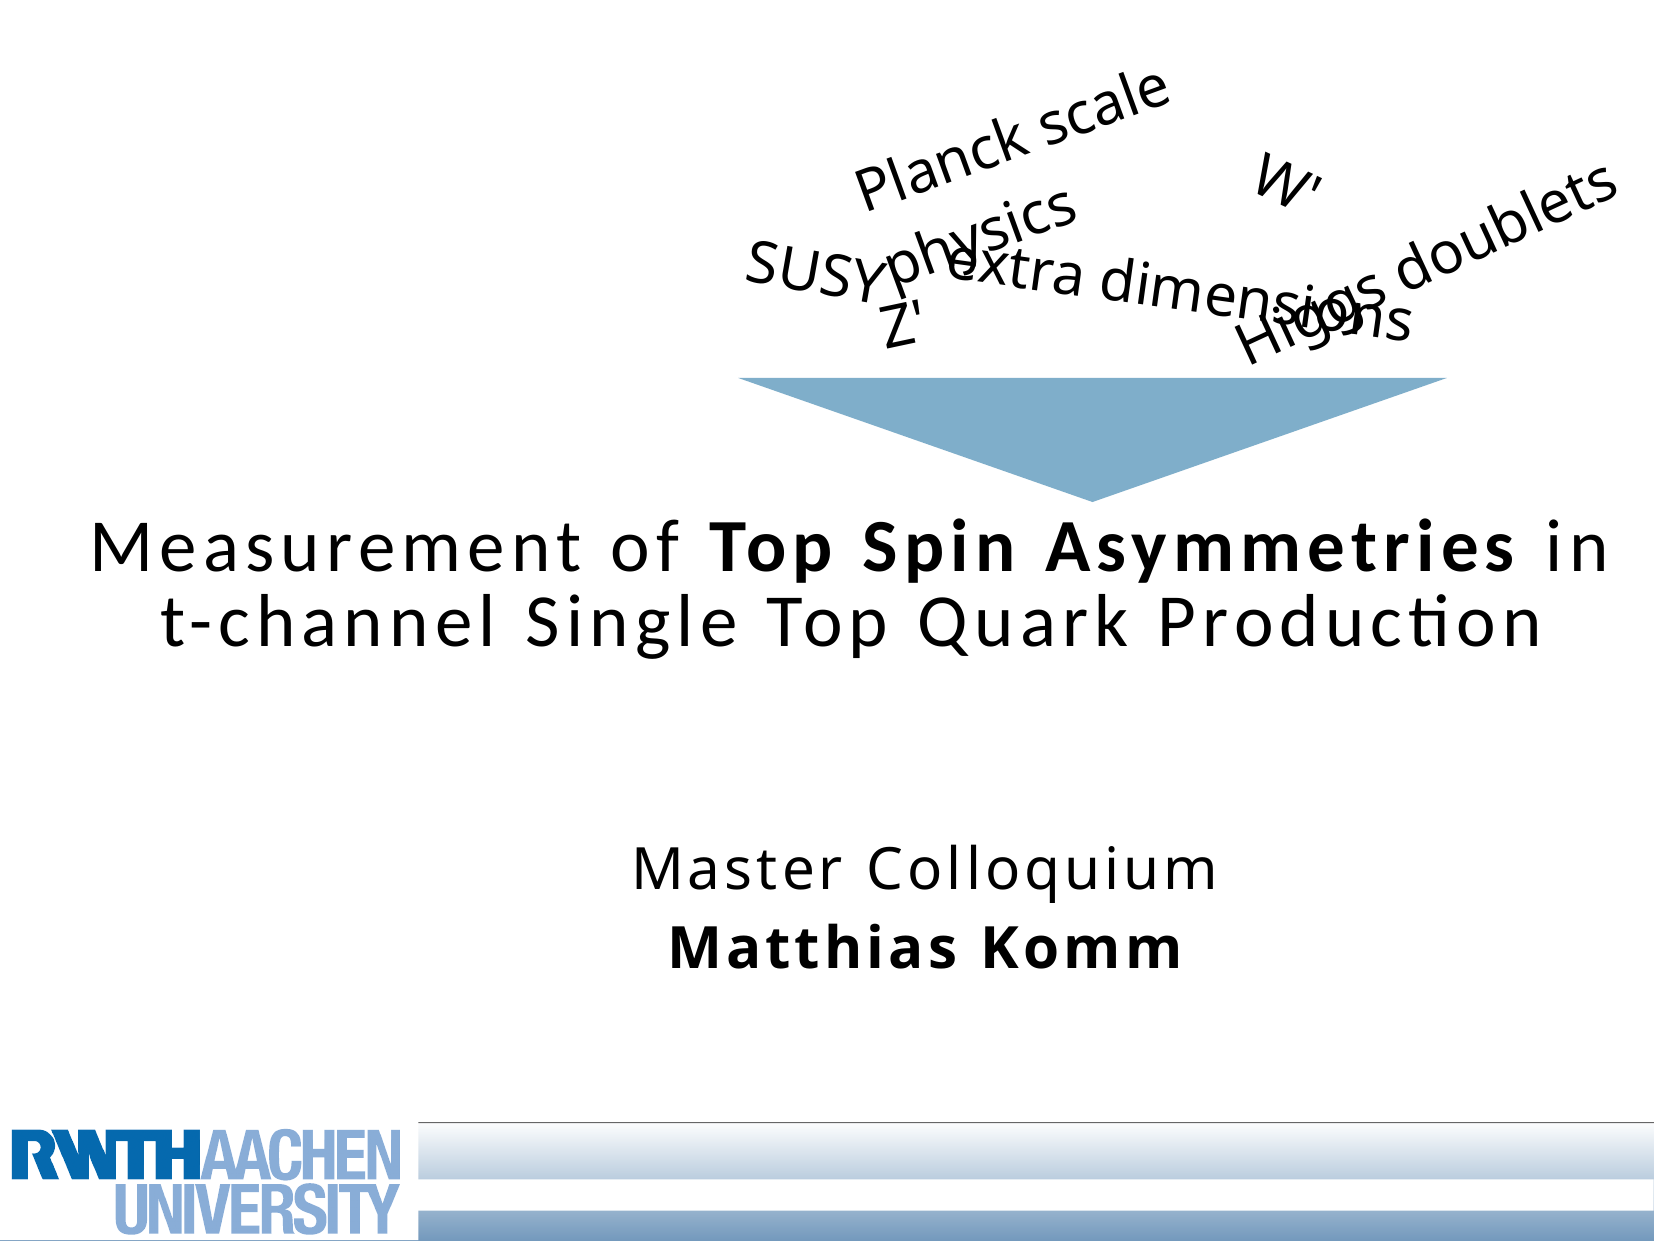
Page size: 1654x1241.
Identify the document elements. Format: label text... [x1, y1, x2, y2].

text_box Z' [856, 276, 934, 370]
text_box extra dimensions [927, 206, 1258, 334]
text_box Planck scale physics [827, 17, 1232, 236]
picture [1, 1112, 411, 1235]
text_box Measurement of Top Spin Asymmetries in t-channel Single Top Quark Production [75, 507, 1630, 707]
text_box [0, 1092, 419, 1241]
text_box W' [1226, 120, 1330, 231]
text_box Master Colloquium Matthias Komm [616, 819, 1034, 1093]
text_box SUSY [726, 209, 873, 320]
text_box Z' [899, 271, 914, 279]
text_box Higgs doublets [1205, 190, 1501, 377]
text_box [738, 377, 1447, 503]
